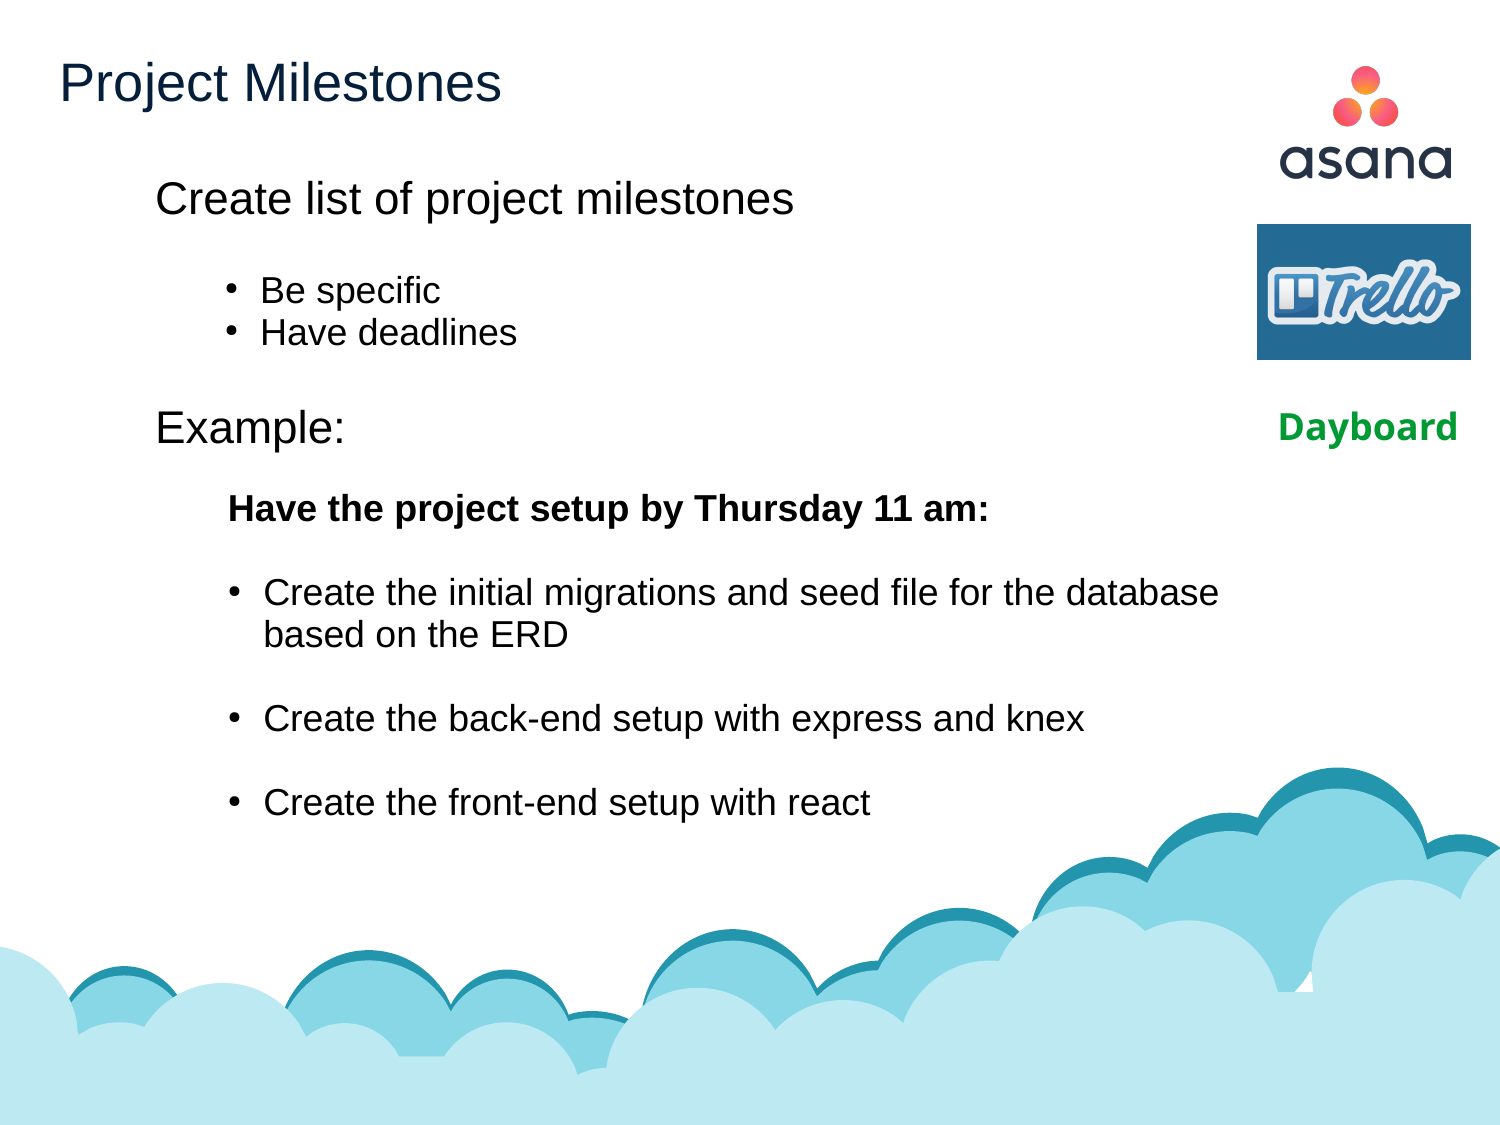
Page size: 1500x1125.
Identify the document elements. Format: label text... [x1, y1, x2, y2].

picture [1257, 20, 1471, 361]
text_box Dayboard [1262, 393, 1476, 465]
text_box Example: [140, 394, 362, 461]
text_box Have the project setup by Thursday 11 am: Create the initial migrations and seed file for the database based on the ERD Create the back-end setup with express and knex Create the front-end setup with react [213, 480, 1256, 832]
text_box Project Milestones [45, 45, 556, 136]
text_box Create list of project milestones [140, 165, 811, 232]
text_box Be specific Have deadlines [210, 261, 533, 361]
